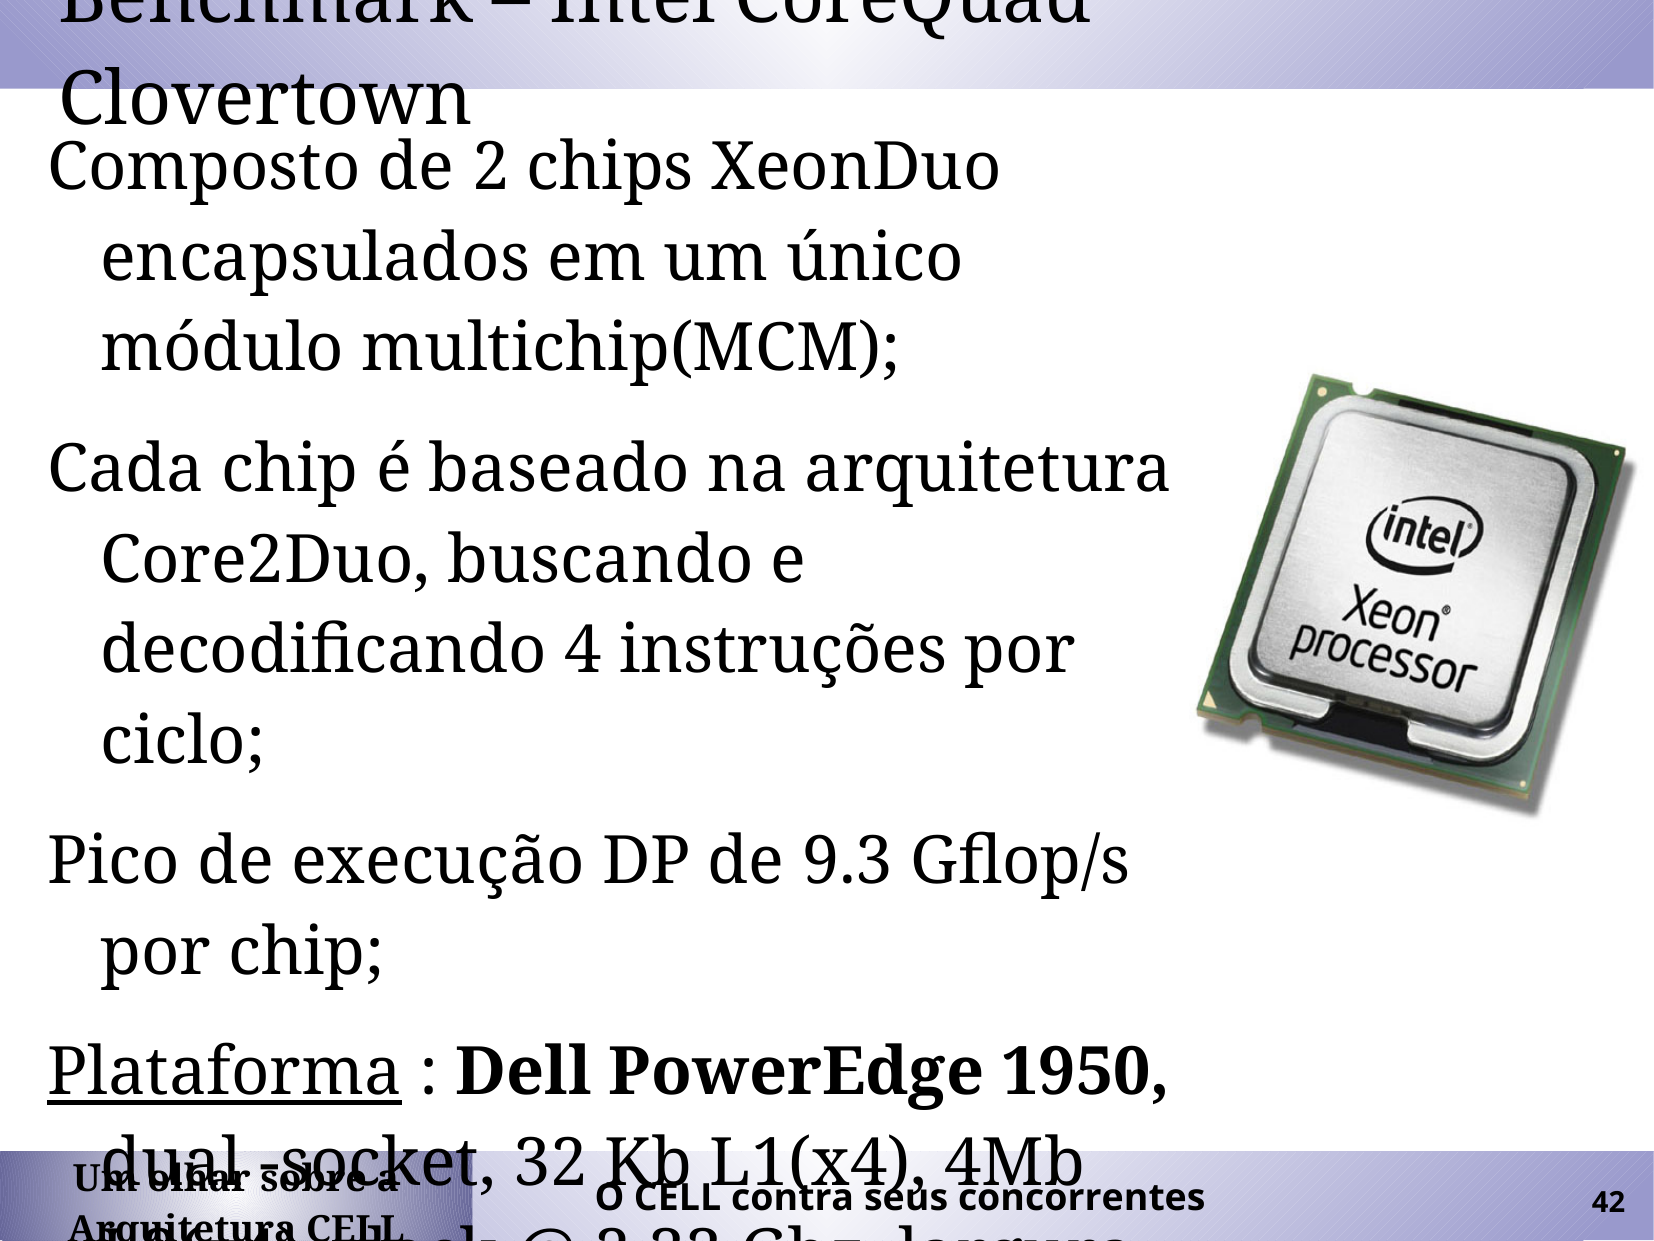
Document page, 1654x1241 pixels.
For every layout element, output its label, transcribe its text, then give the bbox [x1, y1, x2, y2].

picture [1211, 354, 1654, 827]
title Benchmark – Intel CoreQuad Clovertown [59, 0, 1447, 89]
text_box O CELL contra seus concorrentes [501, 1151, 1300, 1241]
list Composto de 2 chips XeonDuo encapsulados em um único módulo multichip(MCM); Cada chip é baseado na arquitetura Core2Duo, buscando e decodificando 4 instruções por ciclo; Pico de execução DP de 9.3 Gflop/s por chip; Plataforma : Dell PowerEdge 1950, dual -socket, 32 Kb L1(x4), 4Mb L2(x4), clock @ 2.33 Ghz, largura de banda de 21.33Gb/s(leitura) e 10.66Gb/s(escrita), memória total de16Gb; [29, 118, 1211, 1075]
